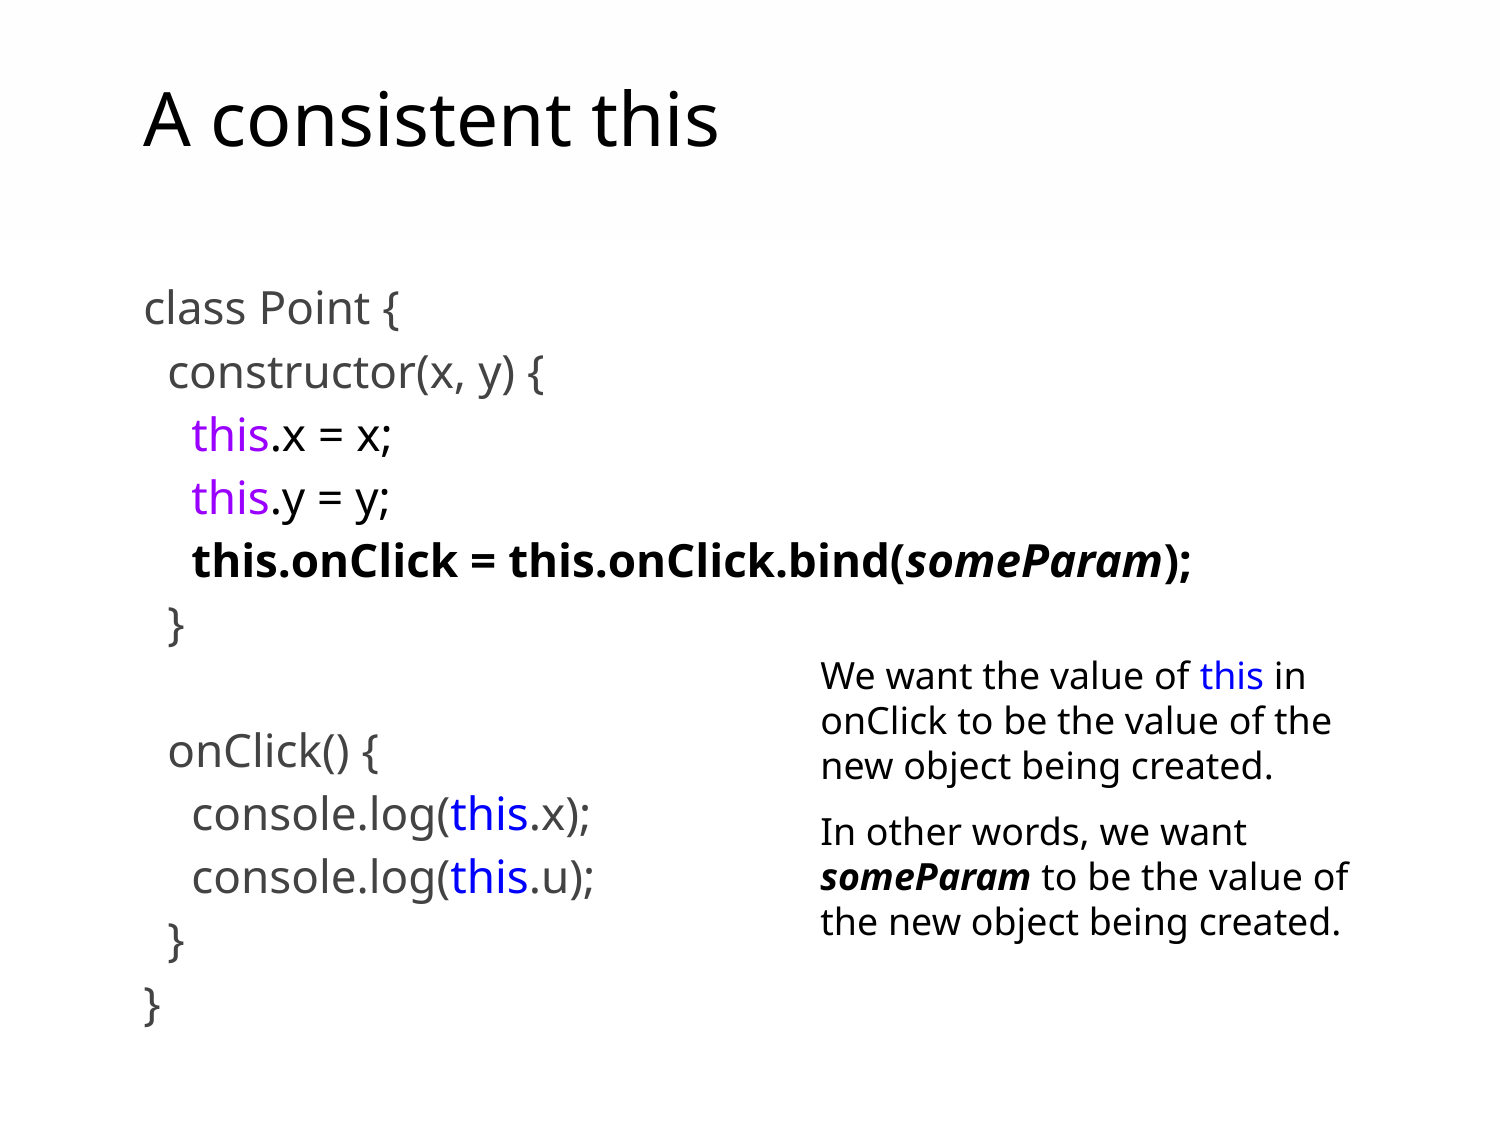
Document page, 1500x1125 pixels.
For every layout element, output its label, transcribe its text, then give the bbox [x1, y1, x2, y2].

list class Point { constructor(x, y) { this.x = x; this.y = y; this.onClick = this.onClick.bind(someParam); } onClick() { console.log(this.x); console.log(this.u); } } [128, 255, 1447, 1004]
text_box We want the value of this in onClick to be the value of the new object being created. In other words, we want someParam to be the value of the new object being created. [805, 637, 1414, 1012]
title A consistent this [128, 56, 1372, 183]
